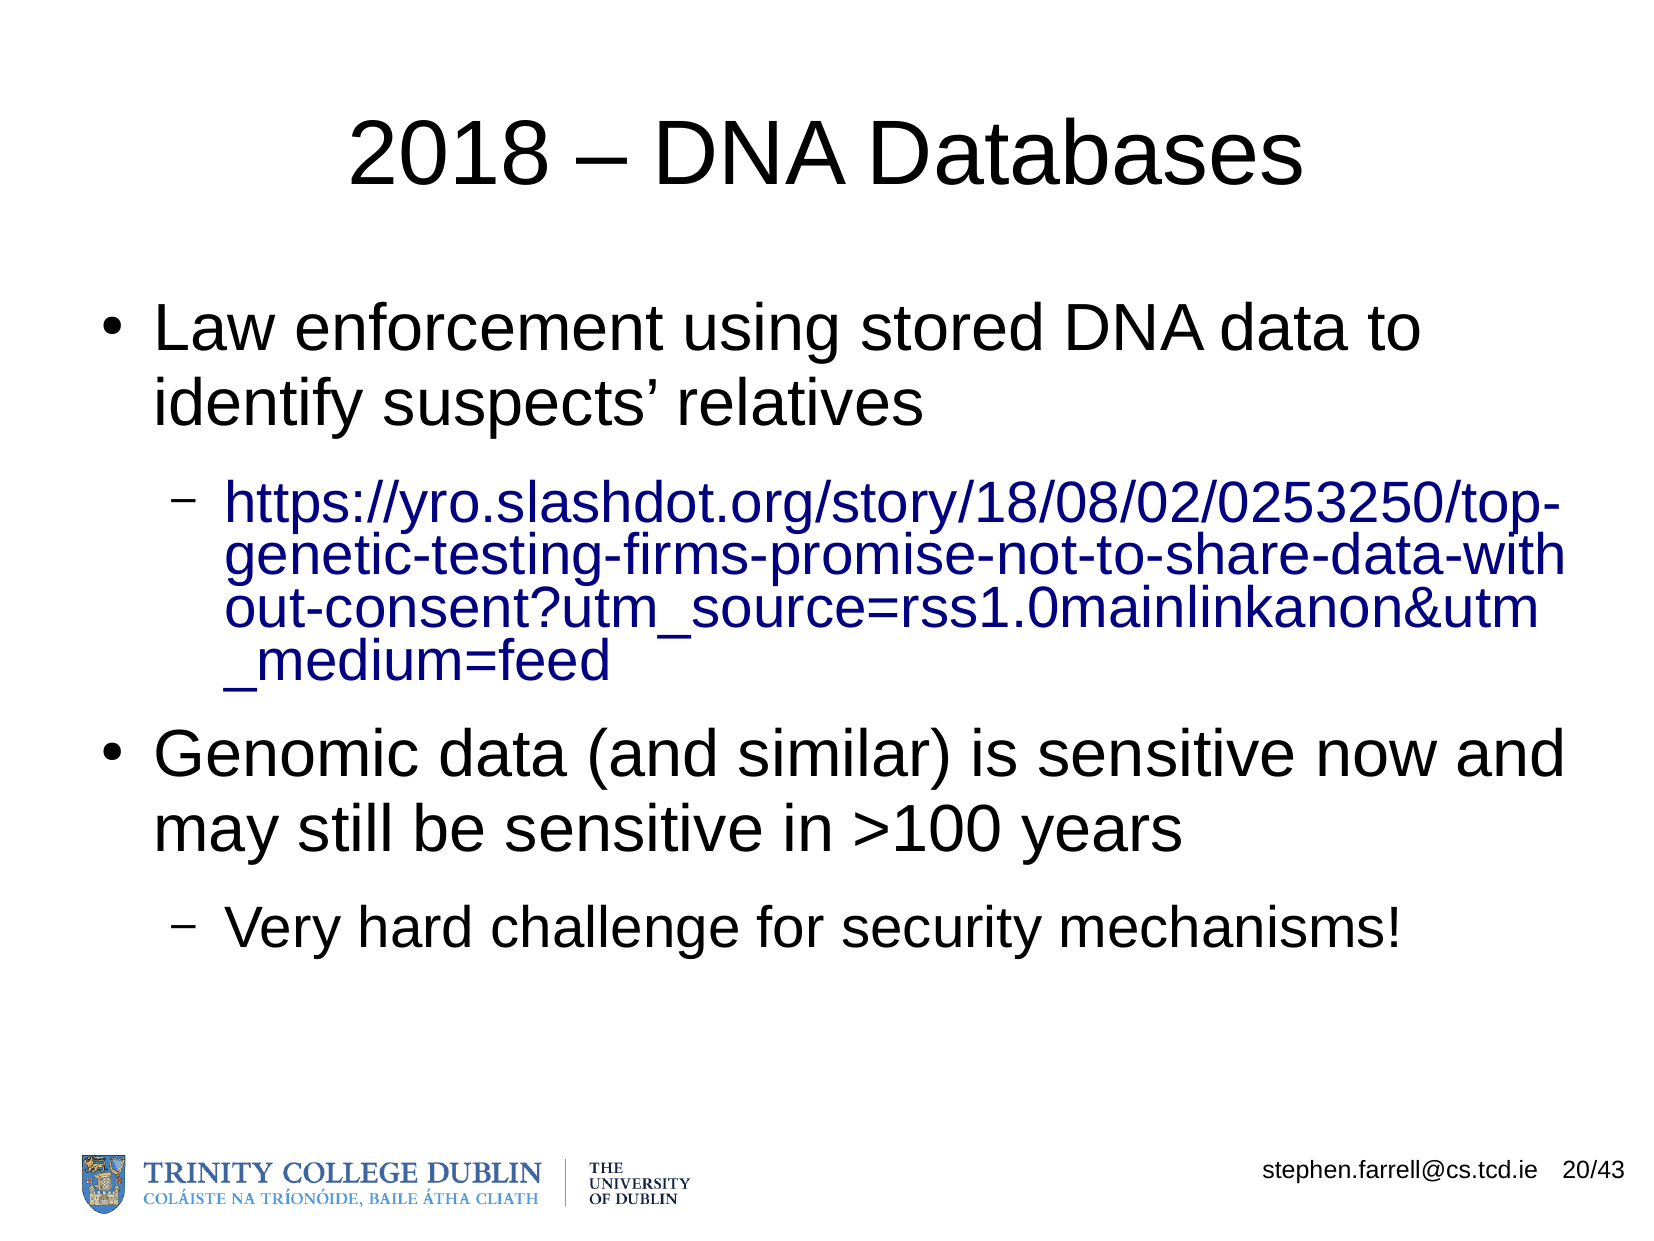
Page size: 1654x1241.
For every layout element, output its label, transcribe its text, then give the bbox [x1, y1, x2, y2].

picture [82, 1155, 694, 1214]
list Law enforcement using stored DNA data to identify suspects’ relatives https://yro.slashdot.org/story/18/08/02/0253250/top-genetic-testing-firms-promise-not-to-share-data-without-consent?utm_source=rss1.0mainlinkanon&utm_medium=feed Genomic data (and similar) is sensitive now and may still be sensitive in >100 years Very hard challenge for security mechanisms! [82, 290, 1571, 1010]
title 2018 – DNA Databases [82, 49, 1571, 257]
